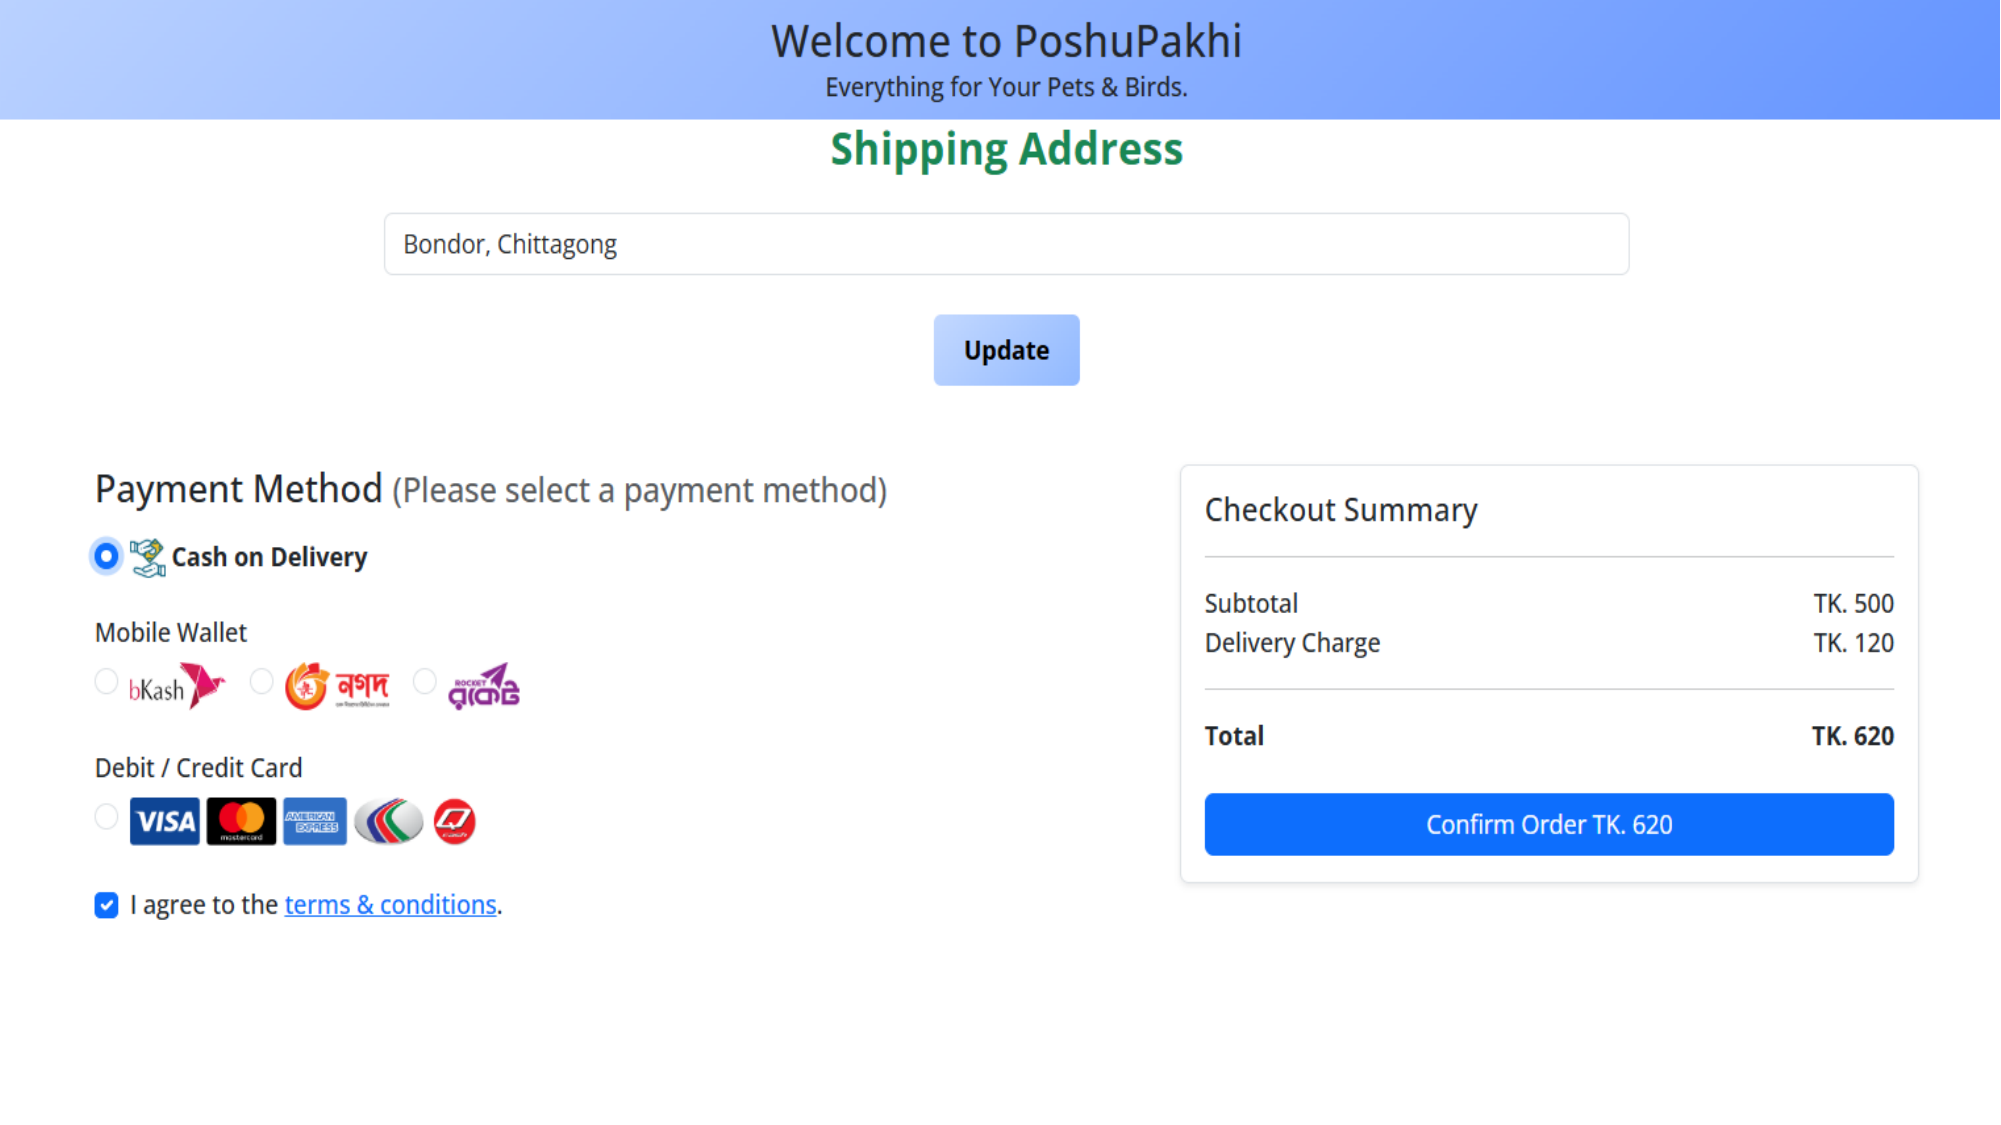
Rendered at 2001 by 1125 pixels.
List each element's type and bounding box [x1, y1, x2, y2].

picture [0, 0, 2000, 952]
